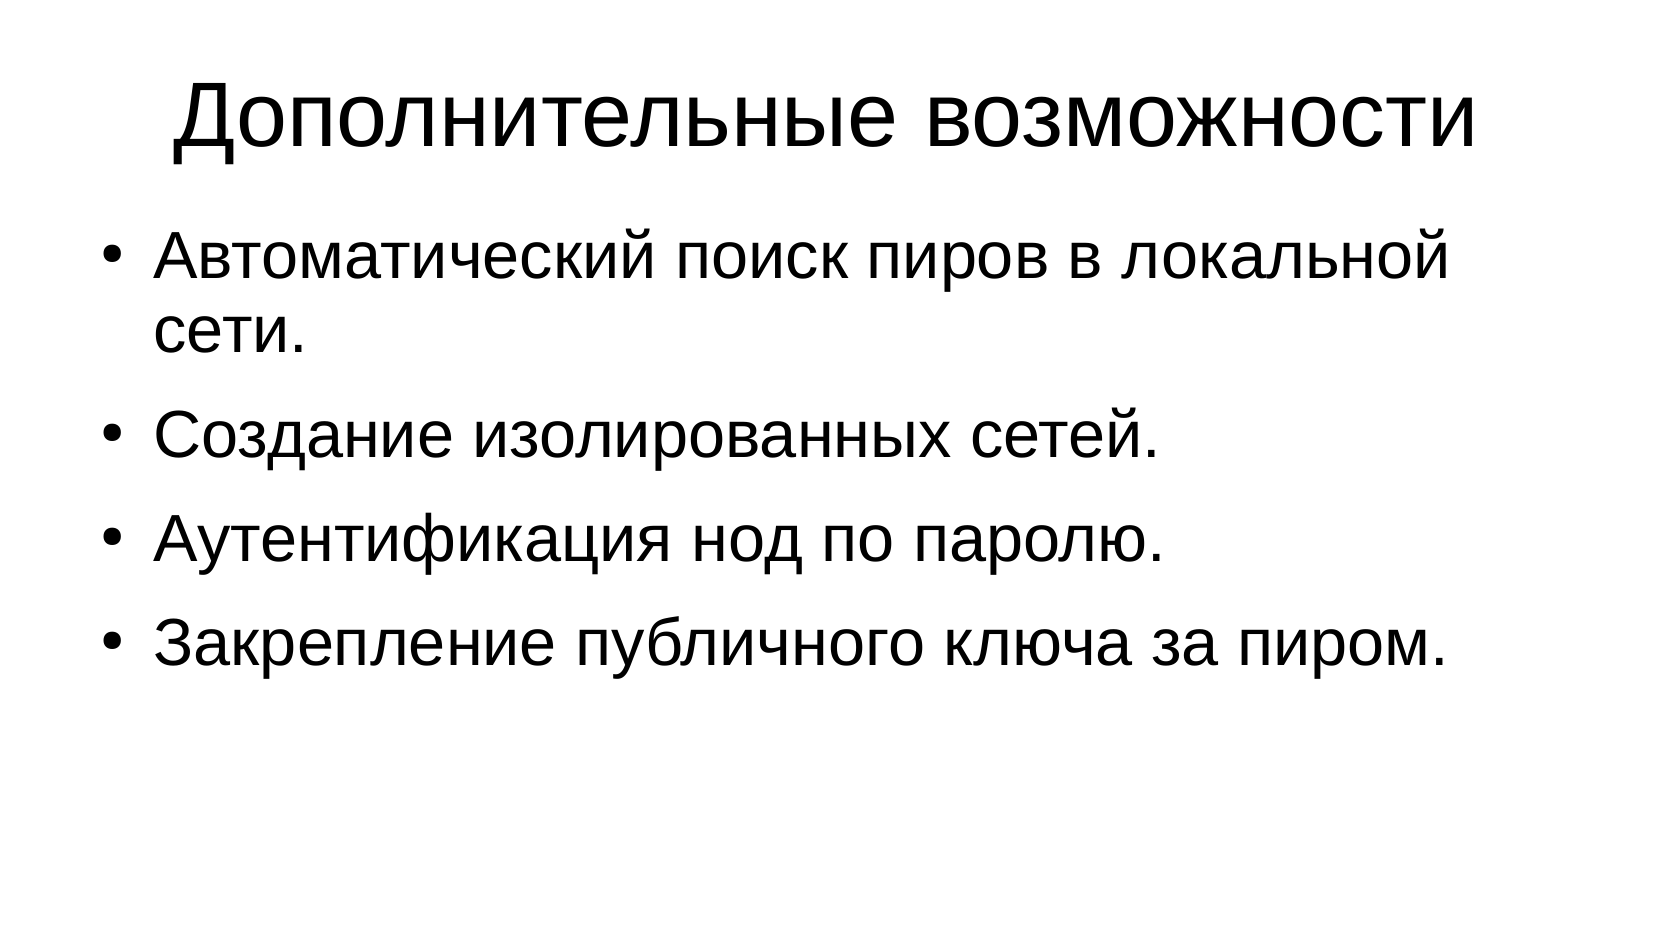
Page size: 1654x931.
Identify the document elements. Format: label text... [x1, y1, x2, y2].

list Автоматический поиск пиров в локальной сети. Создание изолированных сетей. Аутентификация нод по паролю. Закрепление публичного ключа за пиром. [82, 217, 1571, 758]
title Дополнительные возможности [82, 37, 1571, 193]
